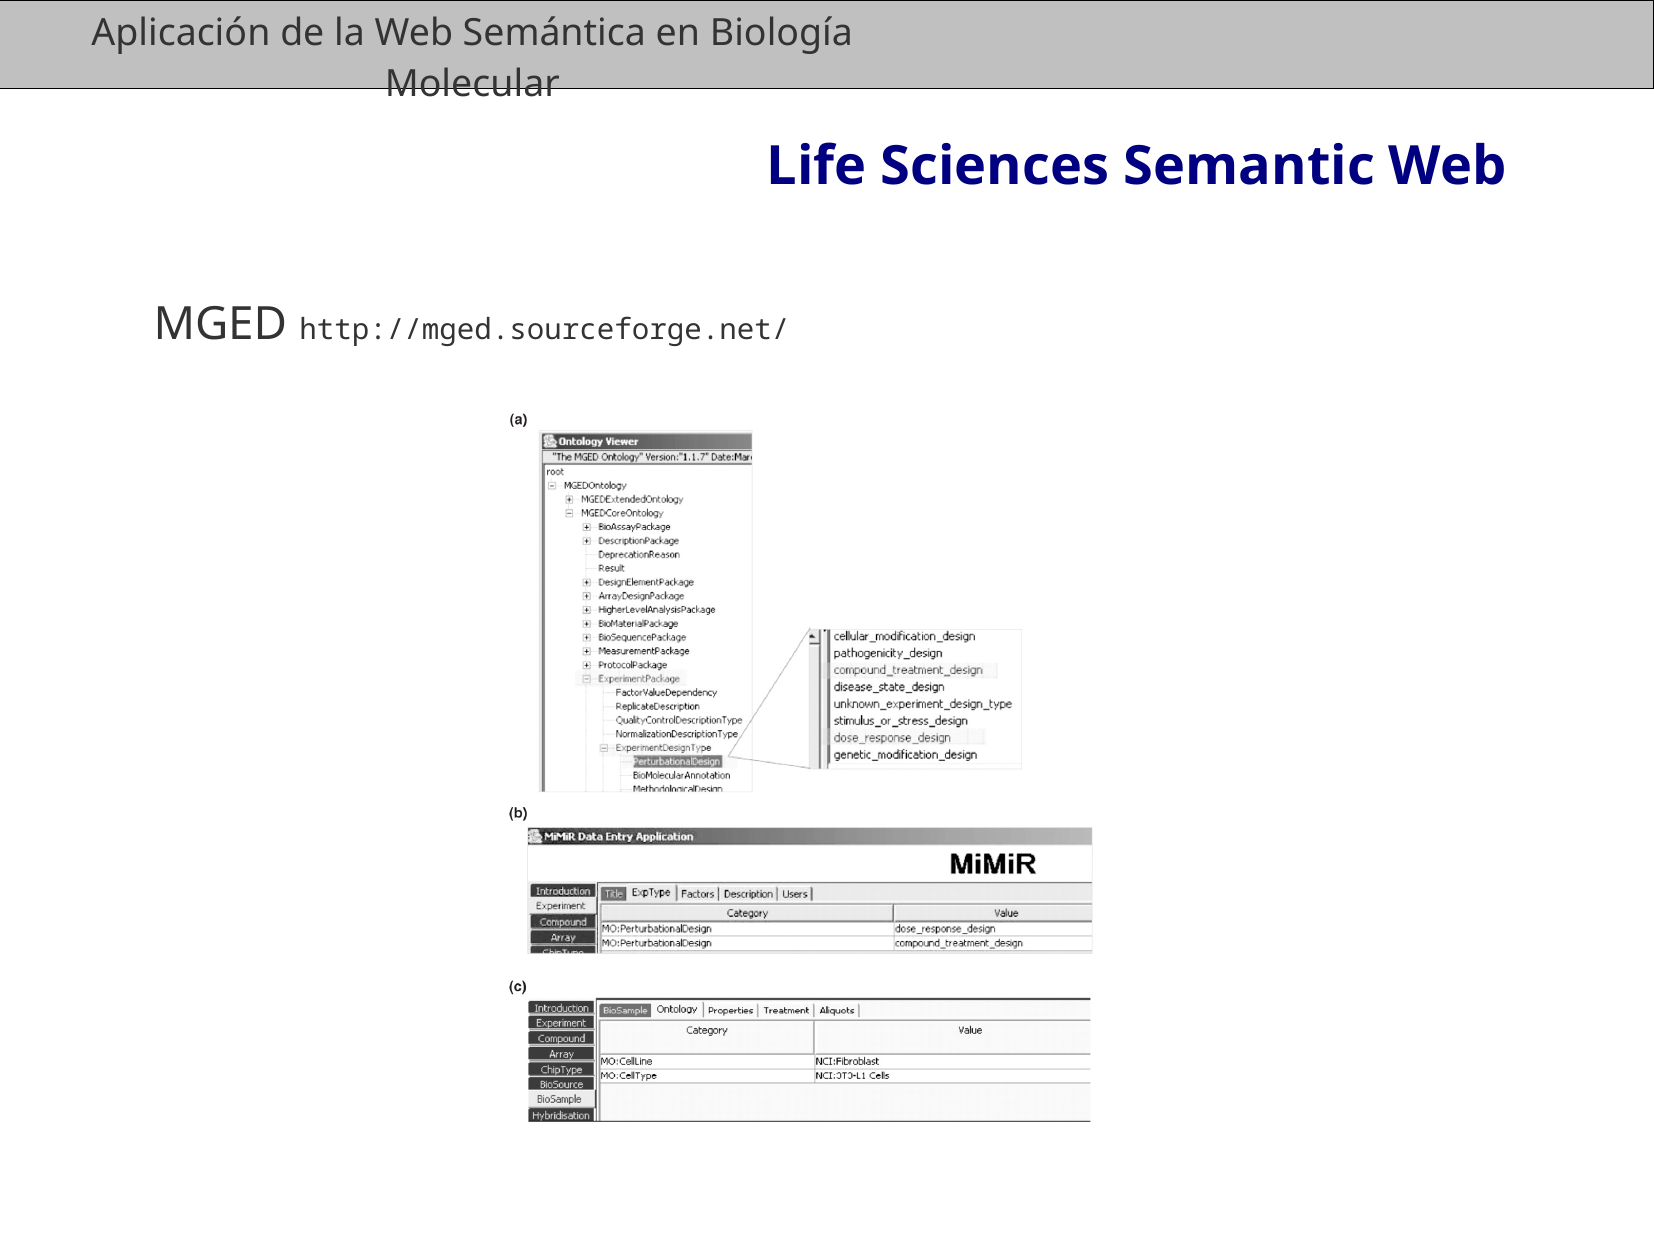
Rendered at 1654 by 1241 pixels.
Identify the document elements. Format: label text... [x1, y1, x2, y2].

text_box Aplicación de la Web Semántica en Biología Molecular [0, 23, 945, 89]
picture [509, 413, 1093, 1123]
text_box [0, 0, 1654, 89]
text_box Life Sciences Semantic Web [620, 125, 1654, 202]
list MGED http://mged.sourceforge.net/ [82, 290, 1571, 1182]
